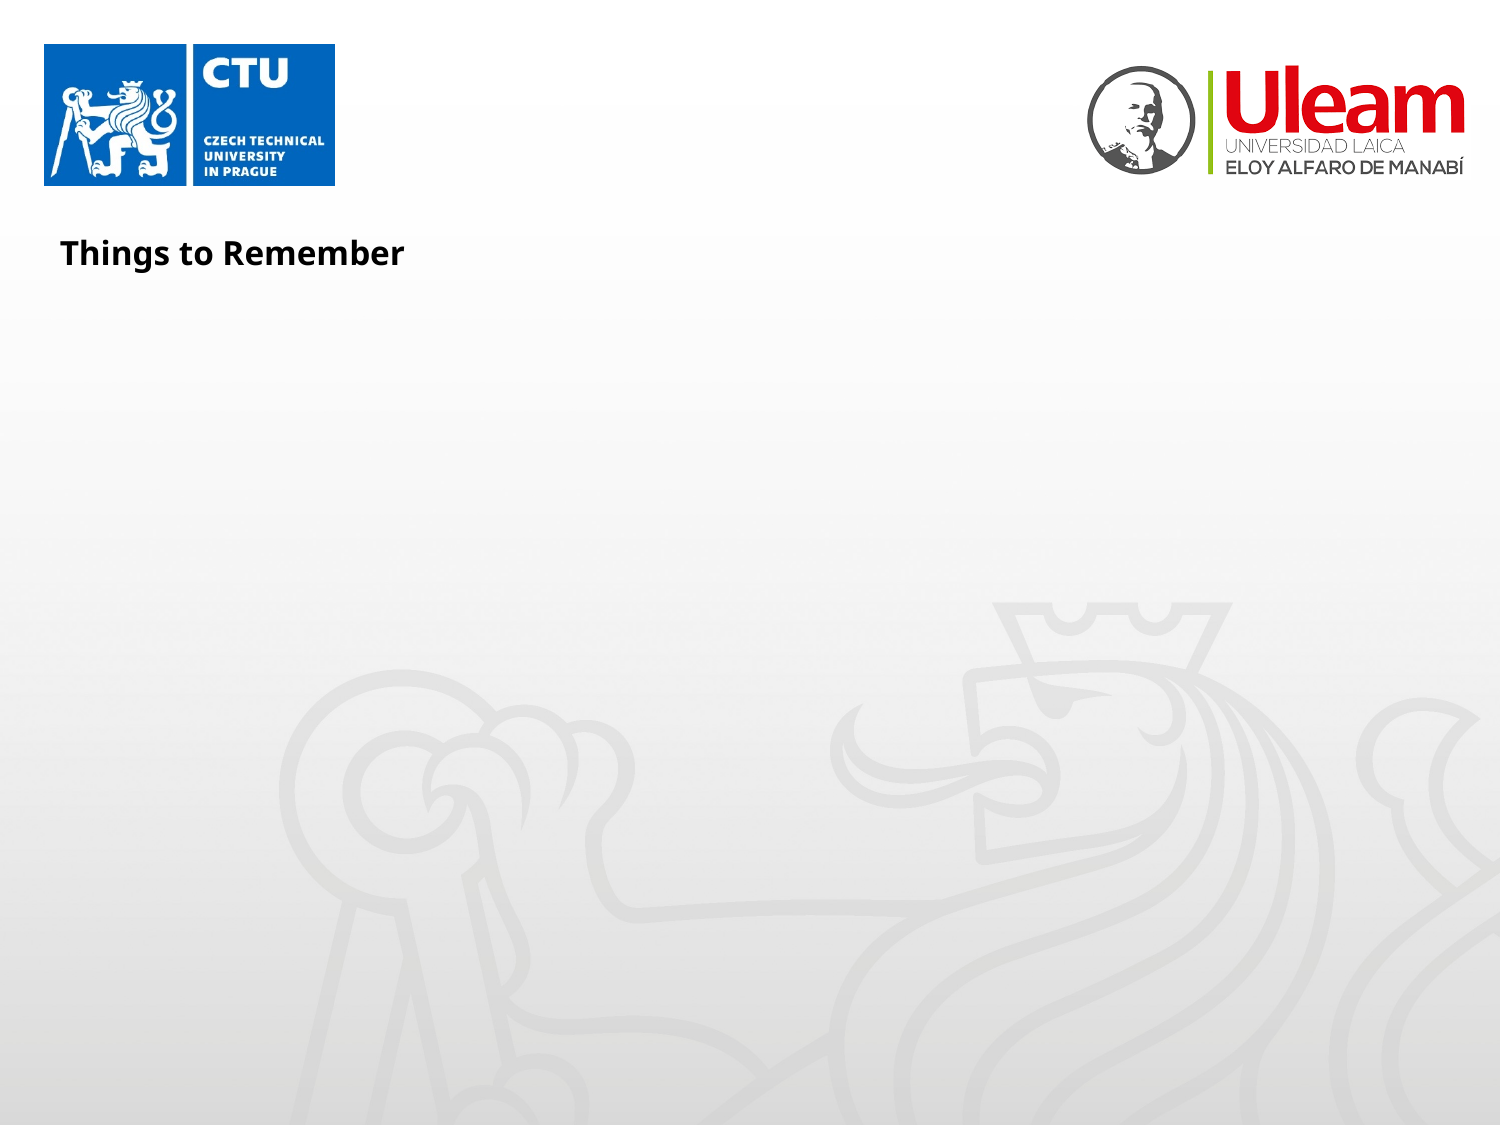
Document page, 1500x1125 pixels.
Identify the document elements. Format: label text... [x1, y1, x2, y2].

text_box Things to Remember [45, 224, 556, 280]
picture [0, 0, 1500, 1125]
